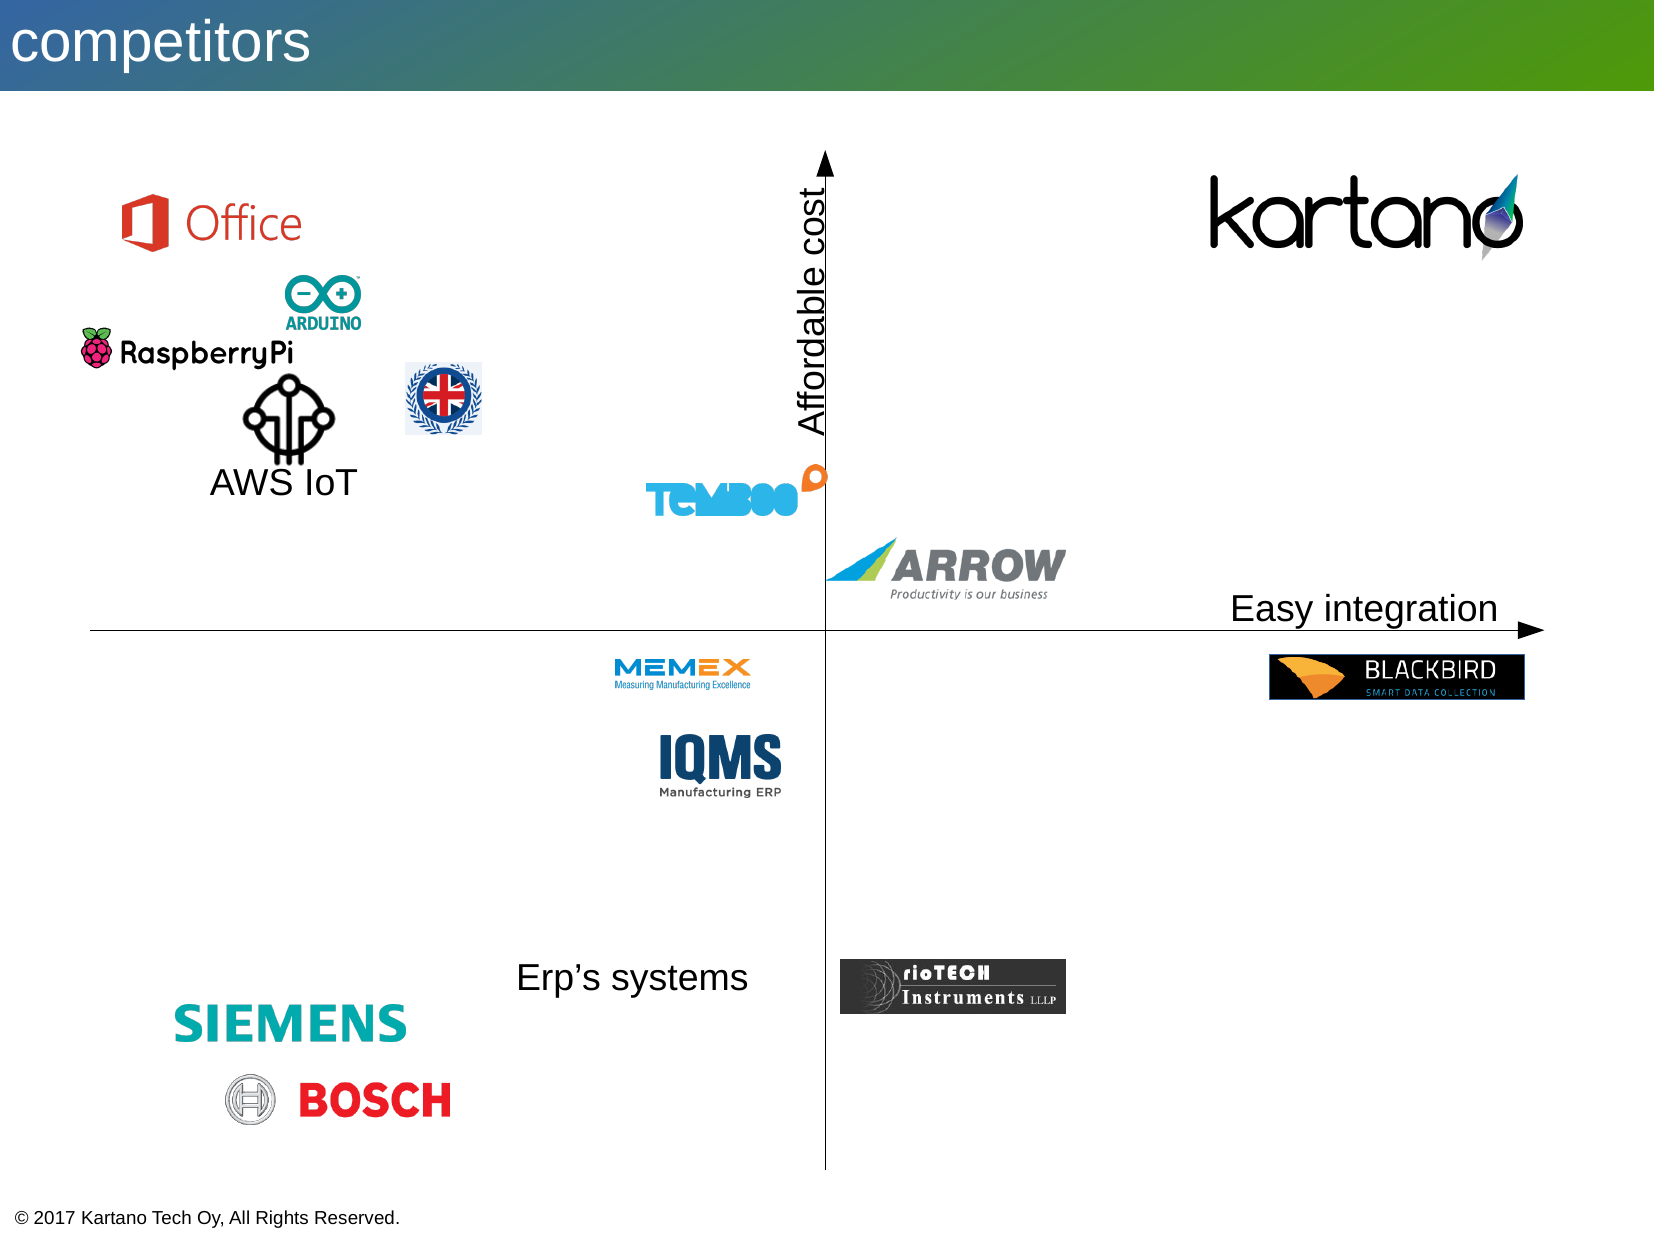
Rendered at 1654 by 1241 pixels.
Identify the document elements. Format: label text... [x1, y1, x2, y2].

picture [122, 194, 301, 253]
picture [840, 959, 1066, 1014]
picture [405, 362, 482, 436]
picture [73, 275, 361, 453]
picture [645, 464, 828, 516]
picture [175, 1004, 406, 1042]
picture [615, 644, 751, 706]
text_box Erp’s systems [501, 948, 764, 1006]
text_box competitors [0, 1, 493, 95]
picture [1208, 164, 1525, 271]
picture [825, 537, 1066, 601]
picture [1260, 636, 1512, 721]
text_box © 2017 Kartano Tech Oy, All Rights Reserved. [0, 1200, 450, 1241]
text_box AWS IoT [195, 453, 374, 511]
text_box [0, 0, 1653, 91]
text_box [1512, 654, 1525, 700]
text_box Easy integration [1215, 579, 1545, 637]
picture [660, 734, 781, 798]
text_box Affordable cost [782, 122, 846, 452]
picture [225, 1074, 450, 1126]
